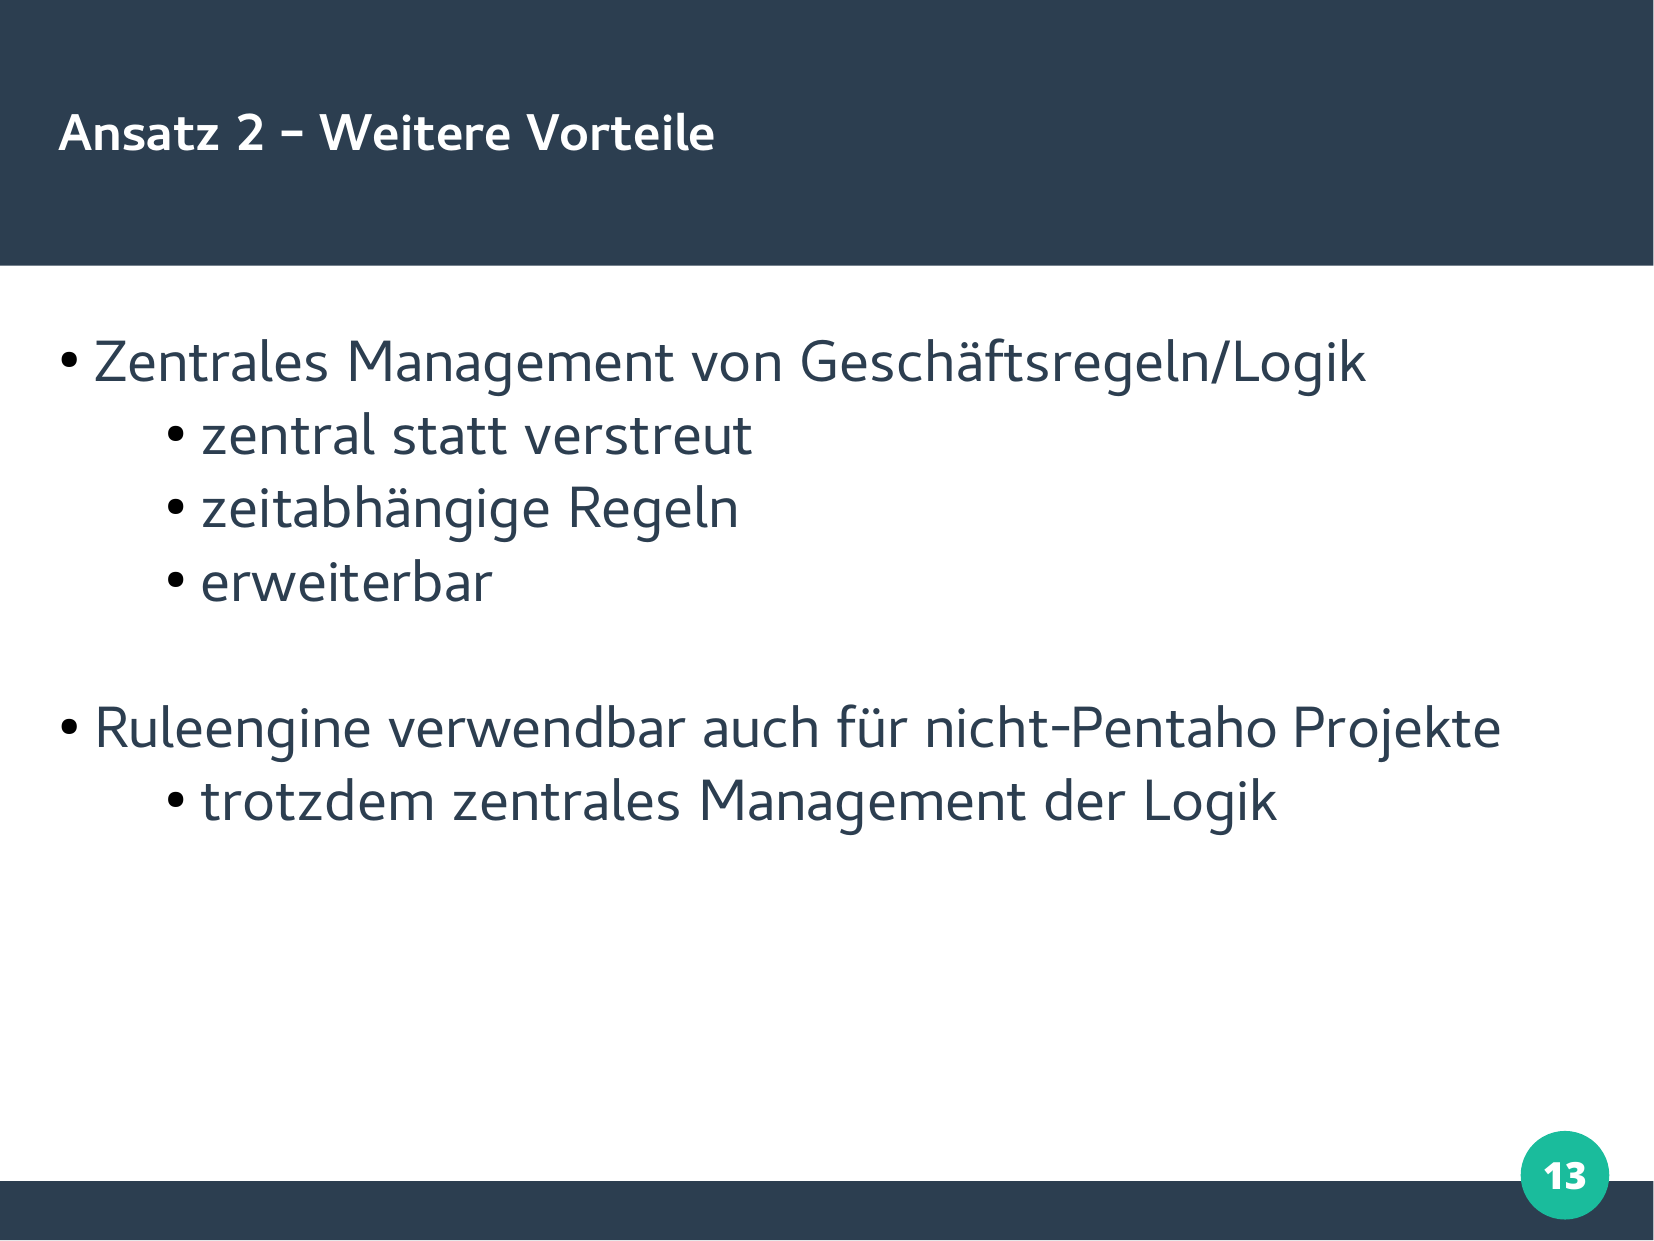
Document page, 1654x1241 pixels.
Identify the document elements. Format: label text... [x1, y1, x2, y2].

title Ansatz 2 – Weitere Vorteile [59, 59, 1595, 207]
text_box Zentrales Management von Geschäftsregeln/Logik zentral statt verstreut zeitabhängige Regeln erweiterbar Ruleengine verwendbar auch für nicht-Pentaho Projekte trotzdem zentrales Management der Logik [59, 324, 1565, 1145]
